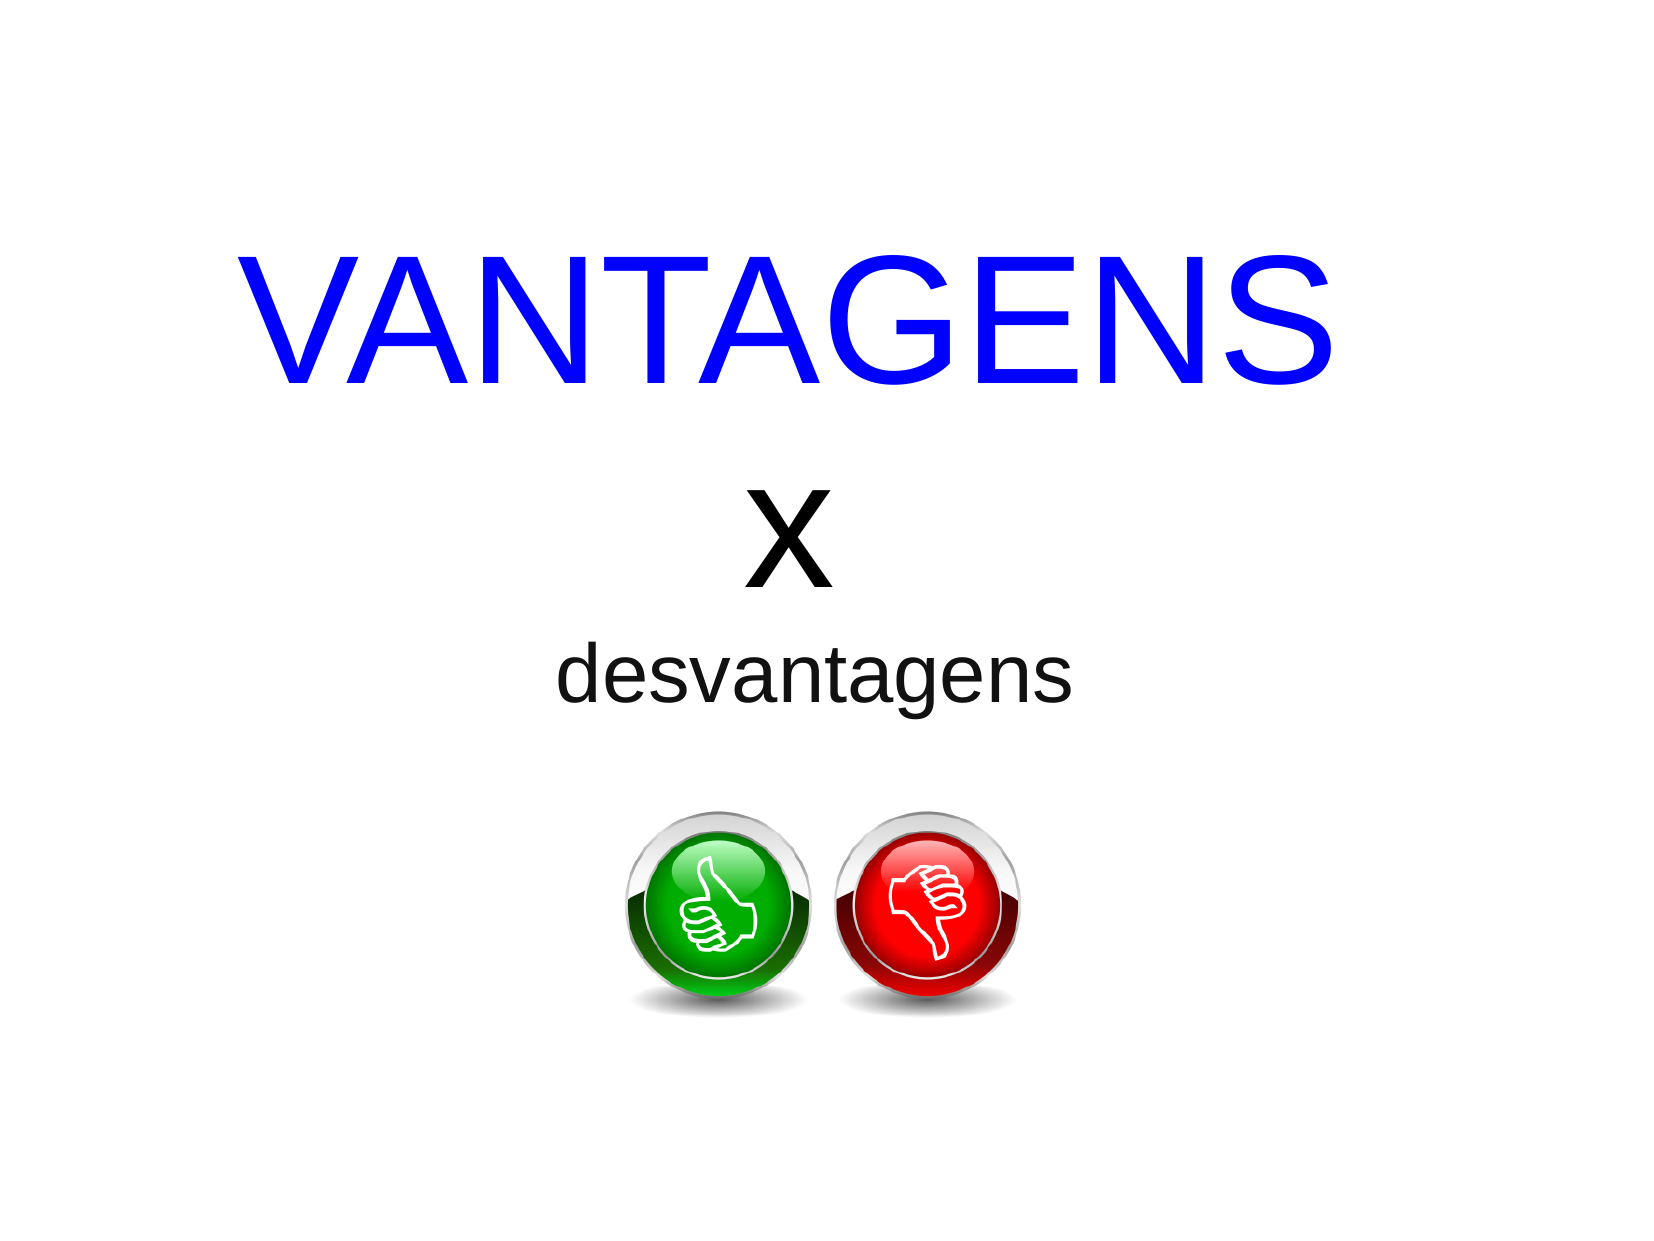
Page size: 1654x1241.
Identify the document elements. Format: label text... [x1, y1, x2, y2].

picture [602, 791, 1043, 1028]
title VANTAGENS x desvantagens [70, 159, 1560, 778]
